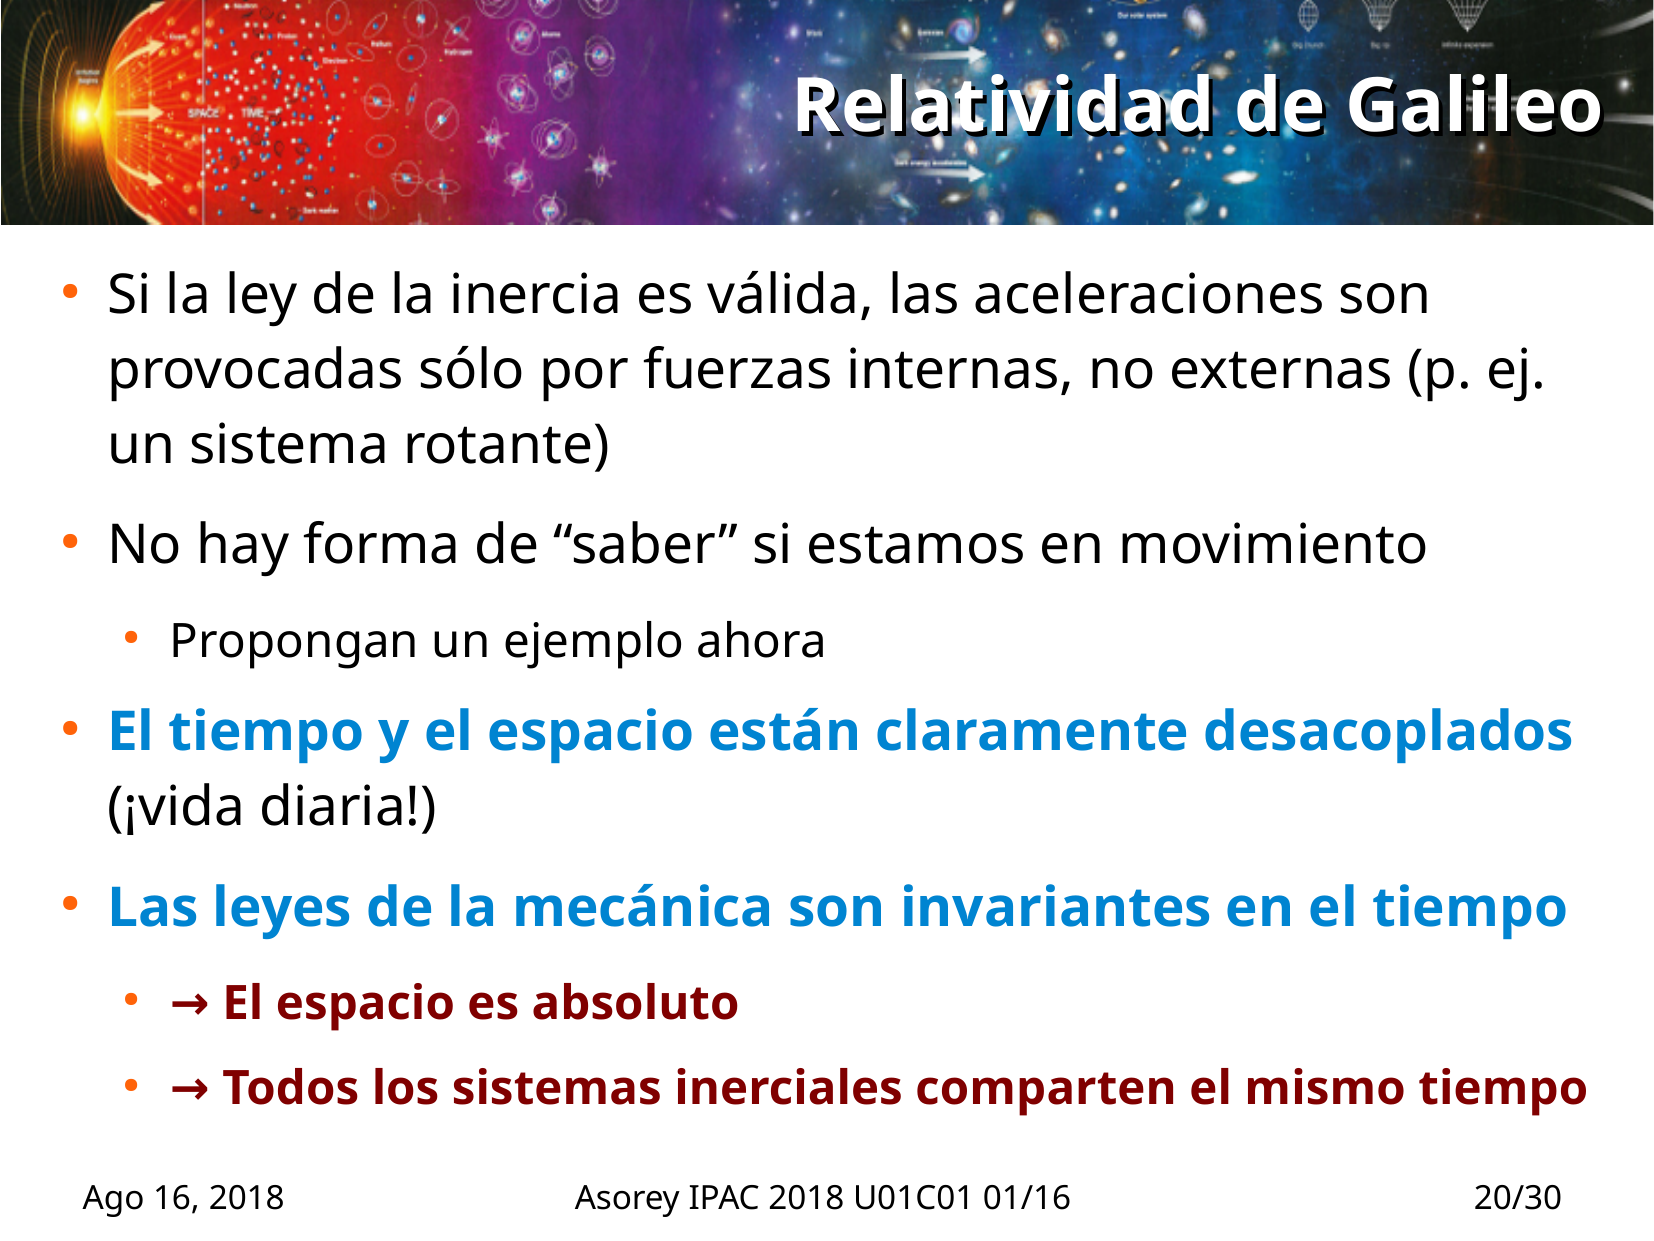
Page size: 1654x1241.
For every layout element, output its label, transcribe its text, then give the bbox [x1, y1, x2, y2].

picture [1, 0, 1654, 225]
list Si la ley de la inercia es válida, las aceleraciones son provocadas sólo por fuerzas internas, no externas (p. ej. un sistema rotante) No hay forma de “saber” si estamos en movimiento Propongan un ejemplo ahora El tiempo y el espacio están claramente desacoplados (¡vida diaria!) Las leyes de la mecánica son invariantes en el tiempo → El espacio es absoluto → Todos los sistemas inerciales comparten el mismo tiempo [45, 255, 1606, 1156]
title Relatividad de Galileo [45, 15, 1606, 191]
